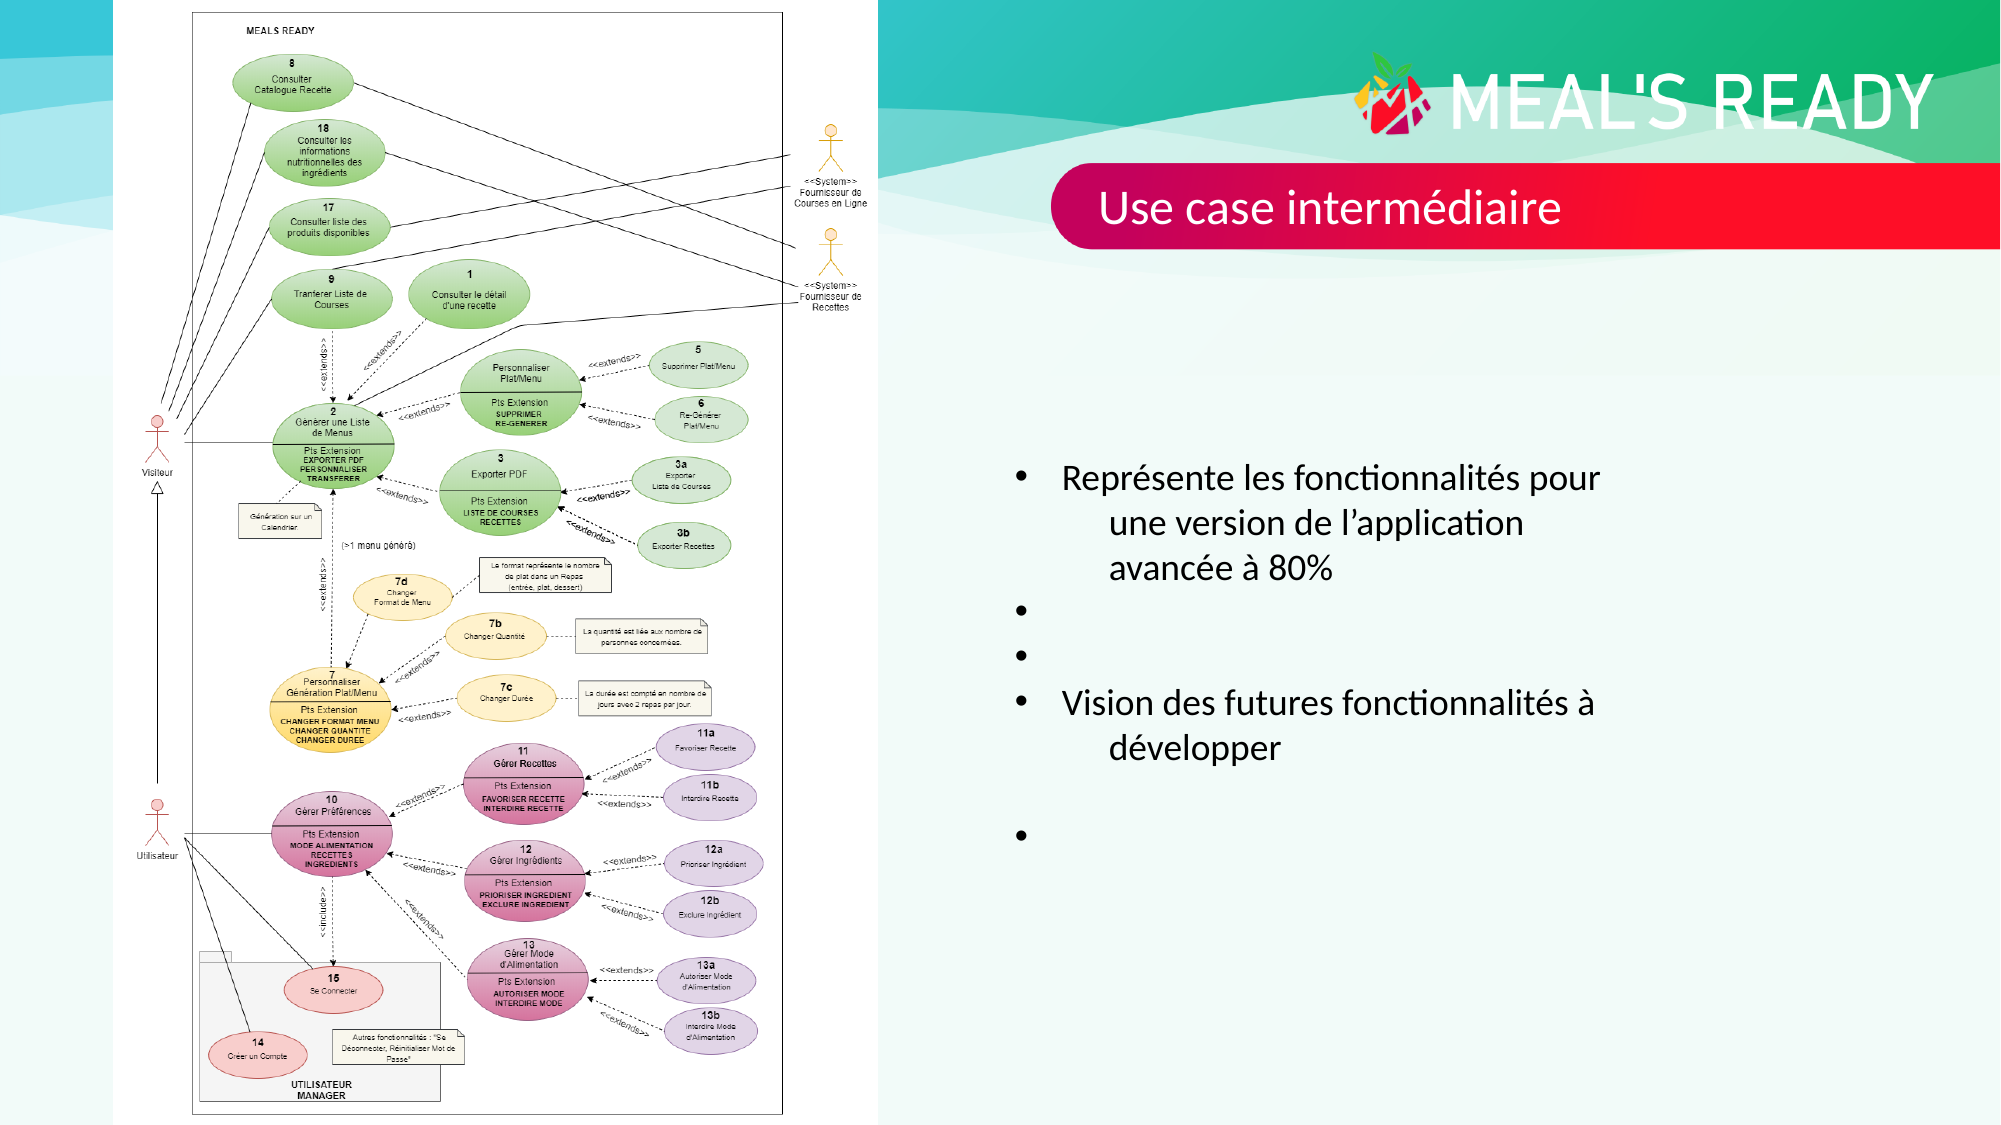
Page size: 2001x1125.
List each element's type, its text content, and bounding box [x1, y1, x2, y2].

text_box Use case intermédiaire [1083, 173, 2000, 244]
picture [0, 0, 2000, 1125]
text_box Représente les fonctionnalités pour une version de l’application avancée à 80% Vision des futures fonctionnalités à développer [999, 445, 1639, 870]
